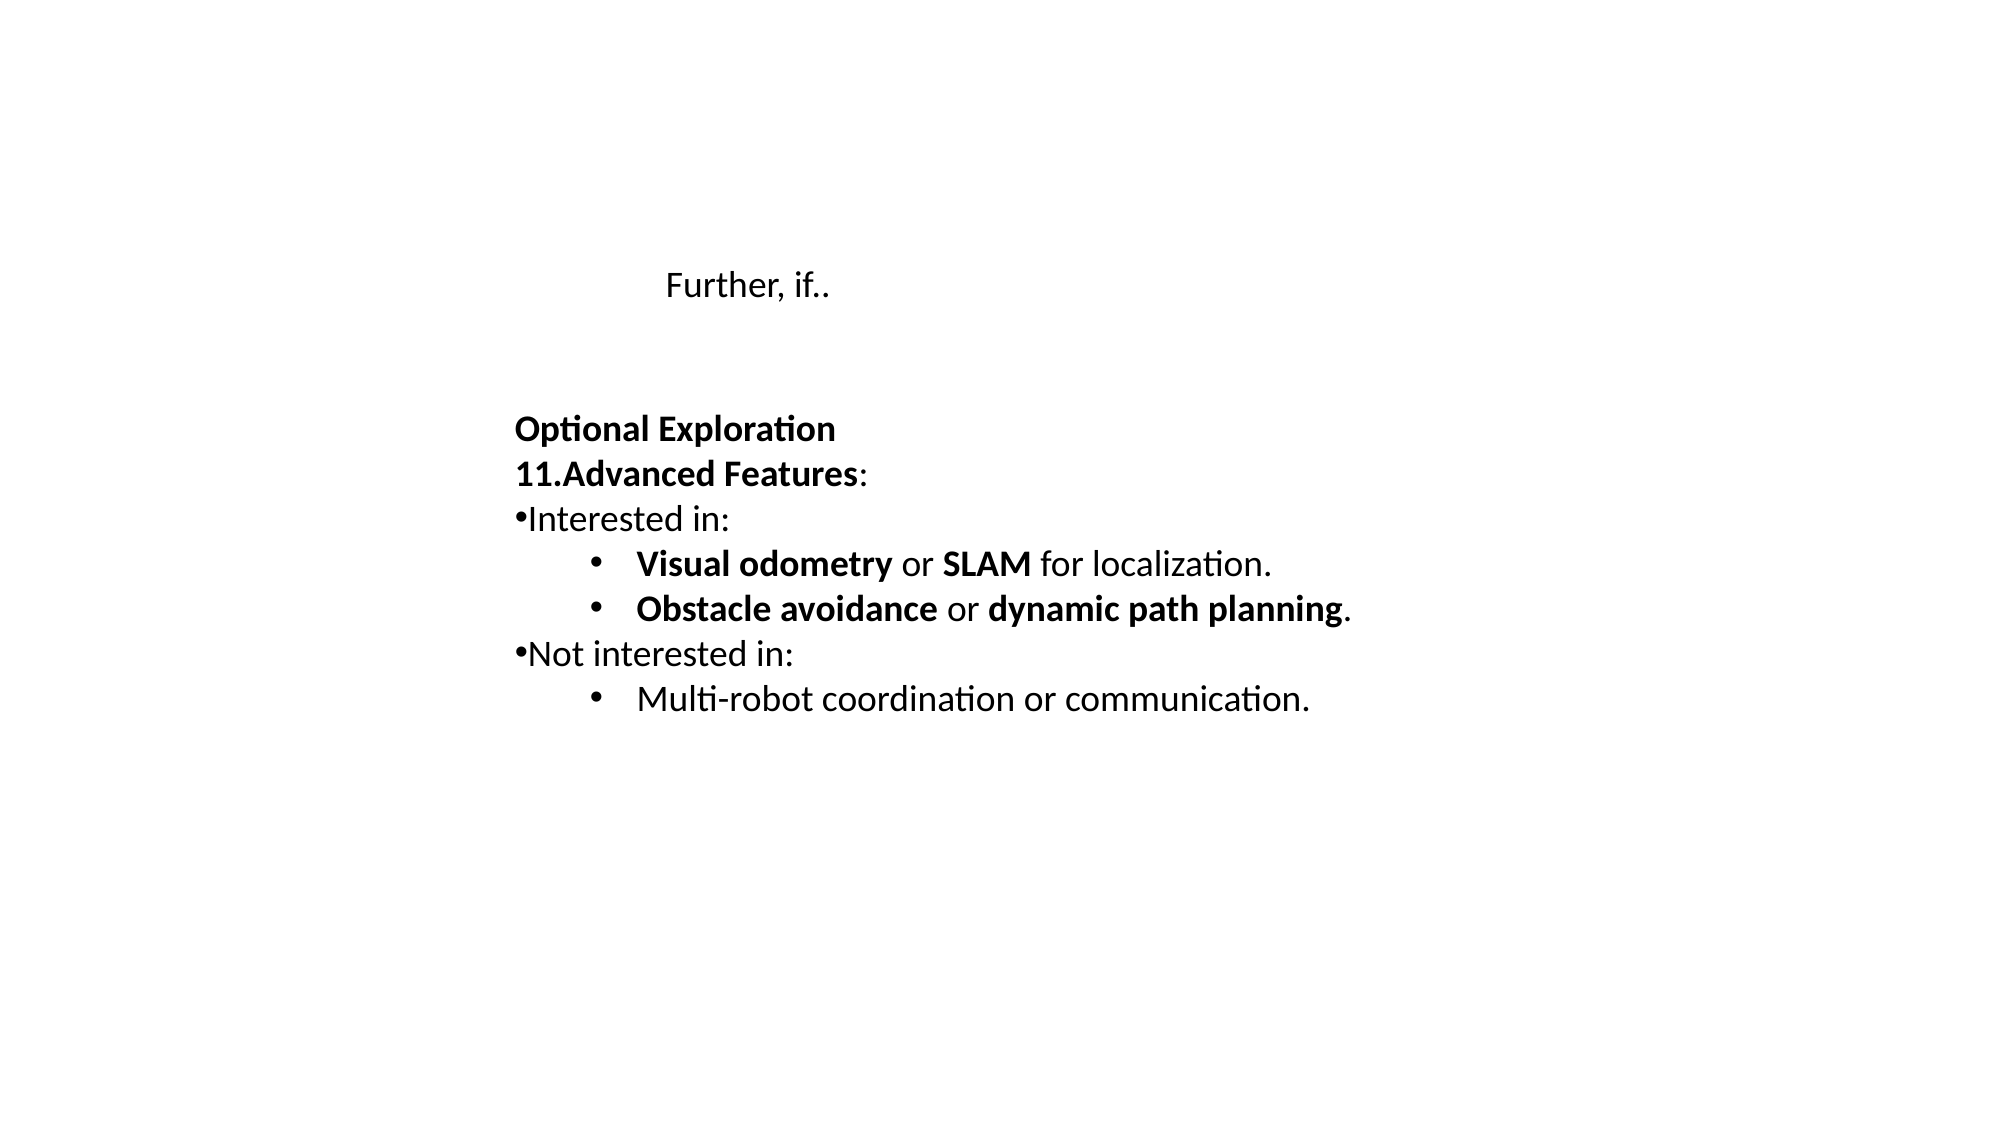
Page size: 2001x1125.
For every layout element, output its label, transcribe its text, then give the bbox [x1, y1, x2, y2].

text_box Optional Exploration Advanced Features: Interested in: Visual odometry or SLAM for localization. Obstacle avoidance or dynamic path planning. Not interested in: Multi-robot coordination or communication. [500, 396, 1500, 727]
text_box Further, if.. [651, 252, 846, 313]
